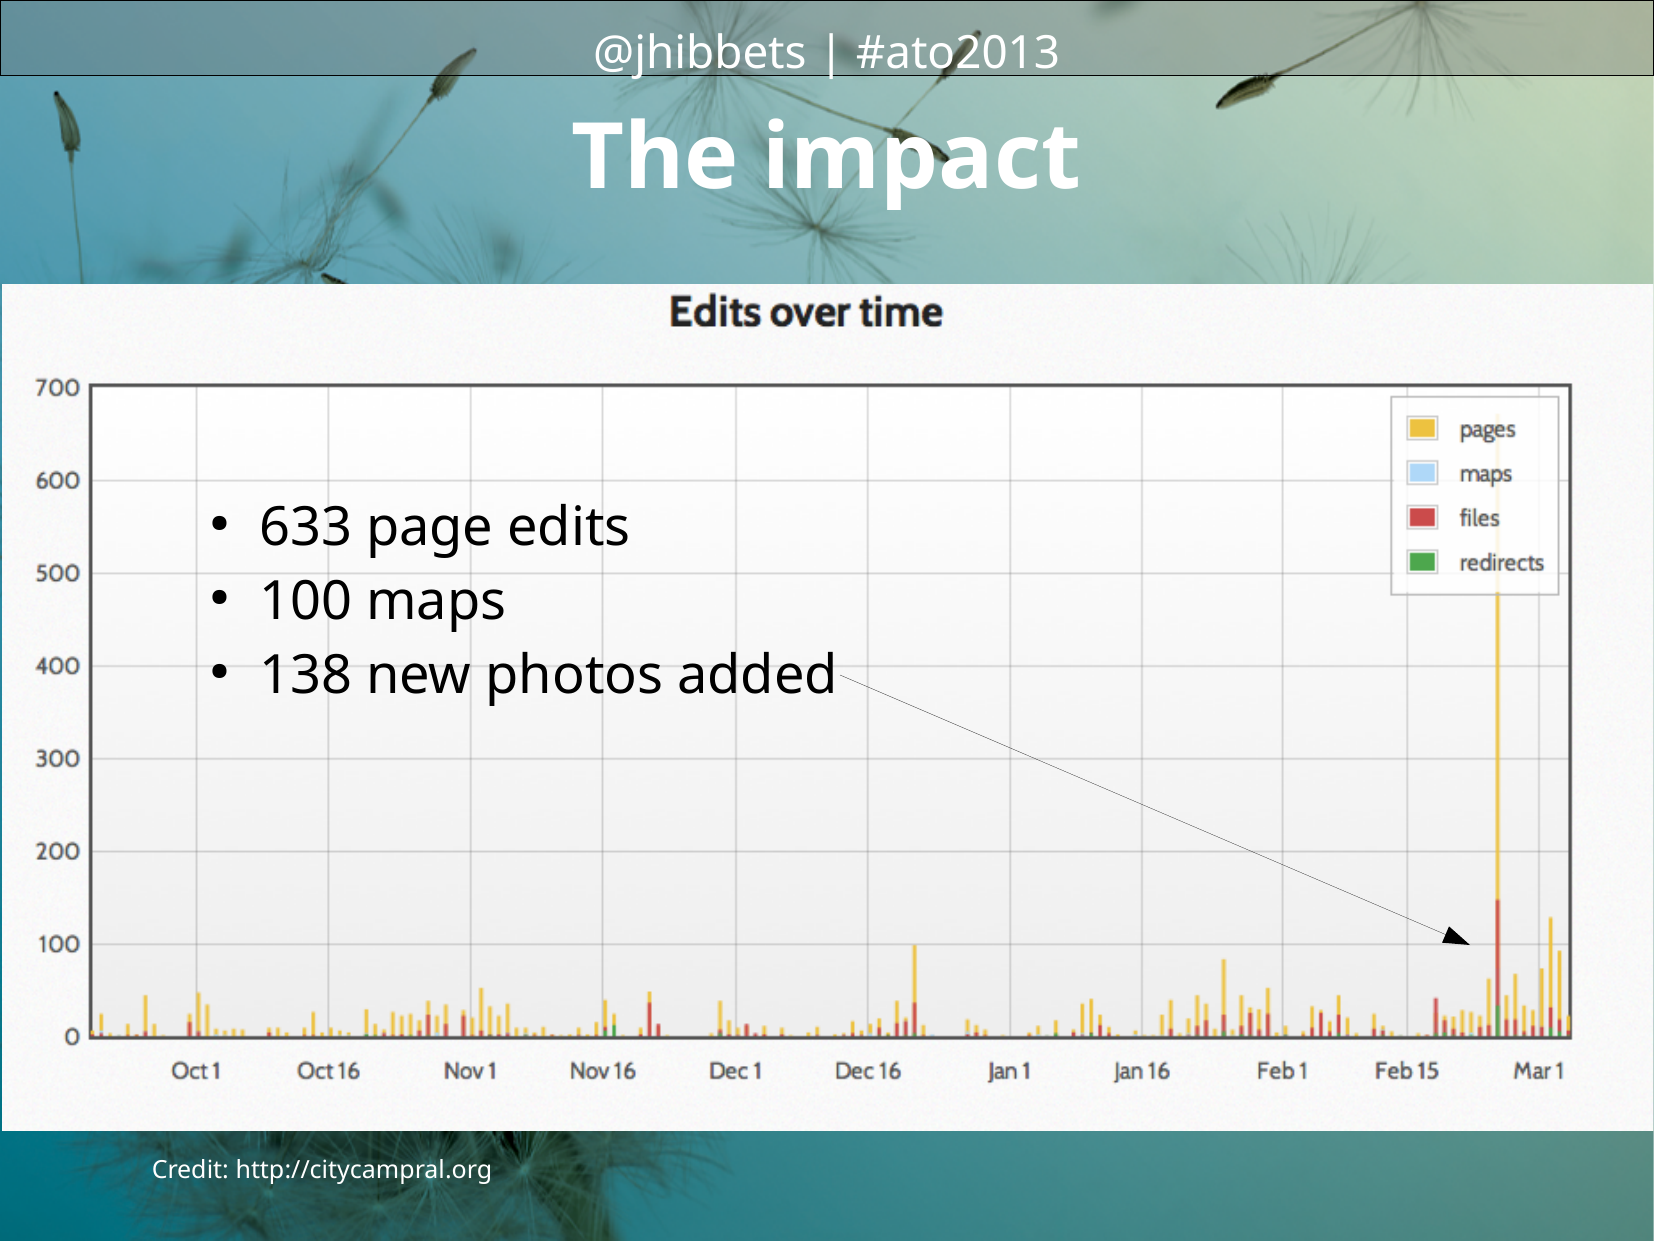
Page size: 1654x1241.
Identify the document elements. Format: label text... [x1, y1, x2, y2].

text_box Credit: http://citycampral.org [137, 1144, 521, 1188]
picture [0, 76, 1654, 1241]
text_box 633 page edits 100 maps 138 new photos added [195, 480, 847, 677]
title The impact [82, 49, 1571, 257]
